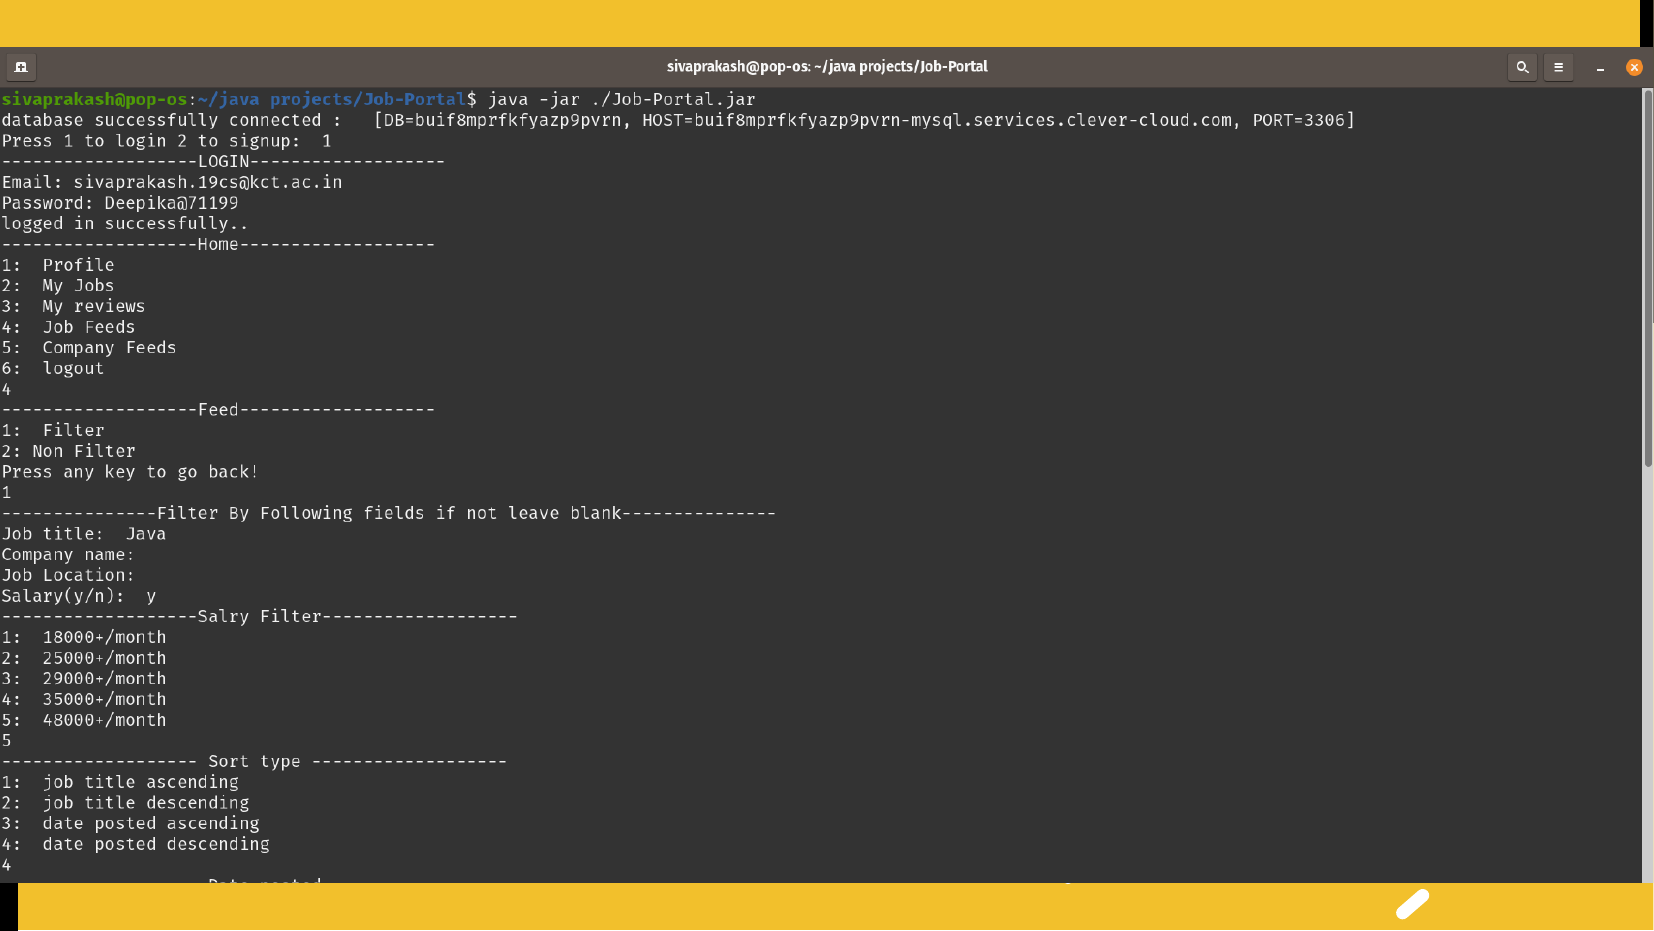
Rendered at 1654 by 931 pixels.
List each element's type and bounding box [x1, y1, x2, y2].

picture [0, 47, 1654, 883]
